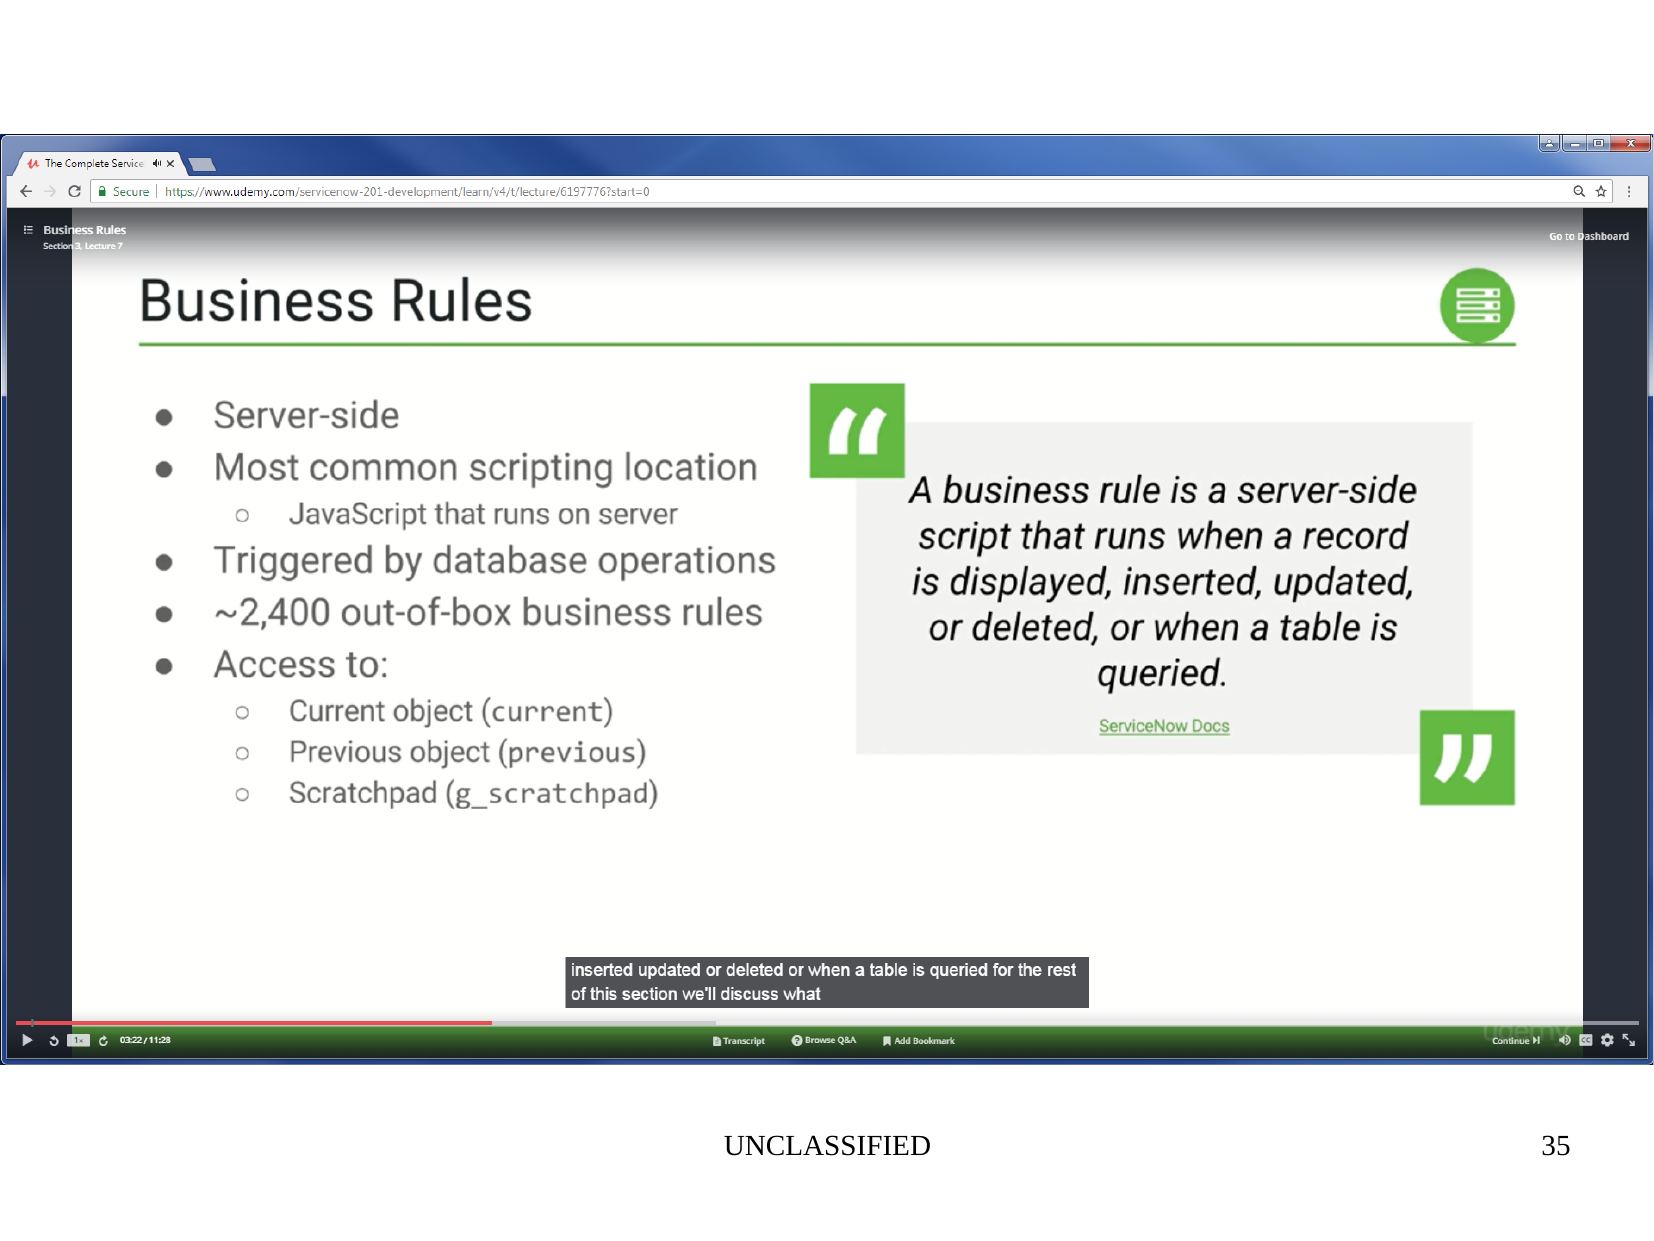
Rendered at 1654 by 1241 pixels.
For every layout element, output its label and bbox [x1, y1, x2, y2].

picture [0, 134, 1654, 1066]
